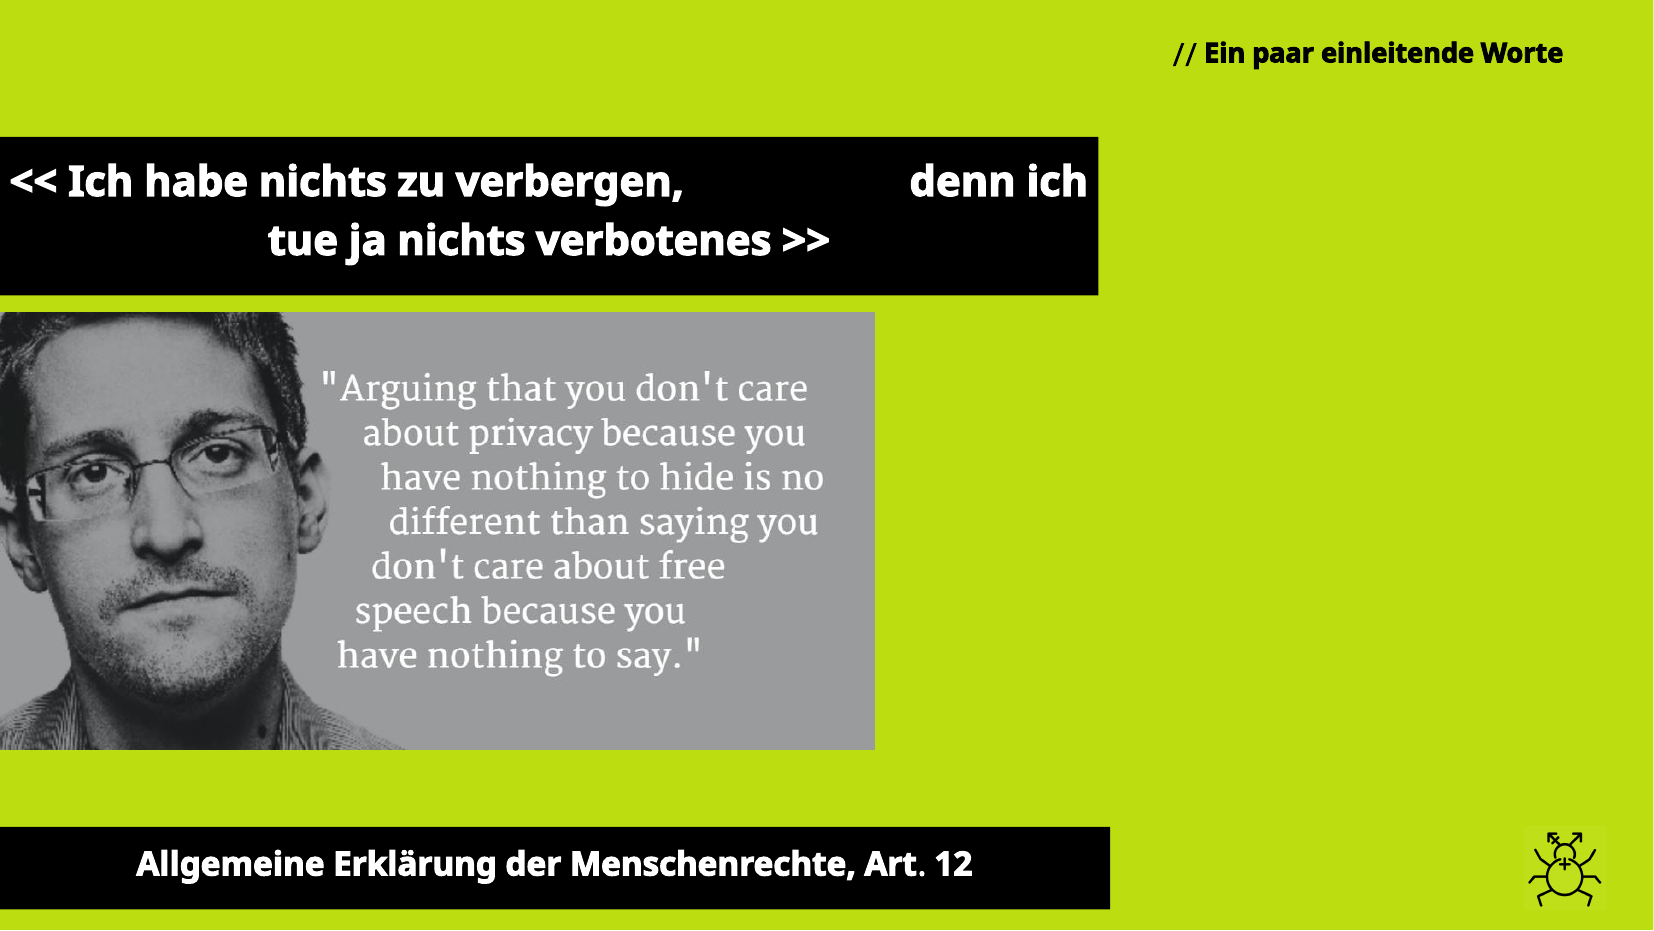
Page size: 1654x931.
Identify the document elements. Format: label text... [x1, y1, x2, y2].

picture [1523, 826, 1607, 910]
title Allgemeine Erklärung der Menschenrechte, Art. 12 [0, 826, 1111, 910]
title << Ich habe nichts zu verbergen, denn ich tue ja nichts verbotenes >> [0, 136, 1099, 296]
picture [0, 312, 875, 751]
text_box // Ein paar einleitende Worte [1157, 24, 1630, 83]
